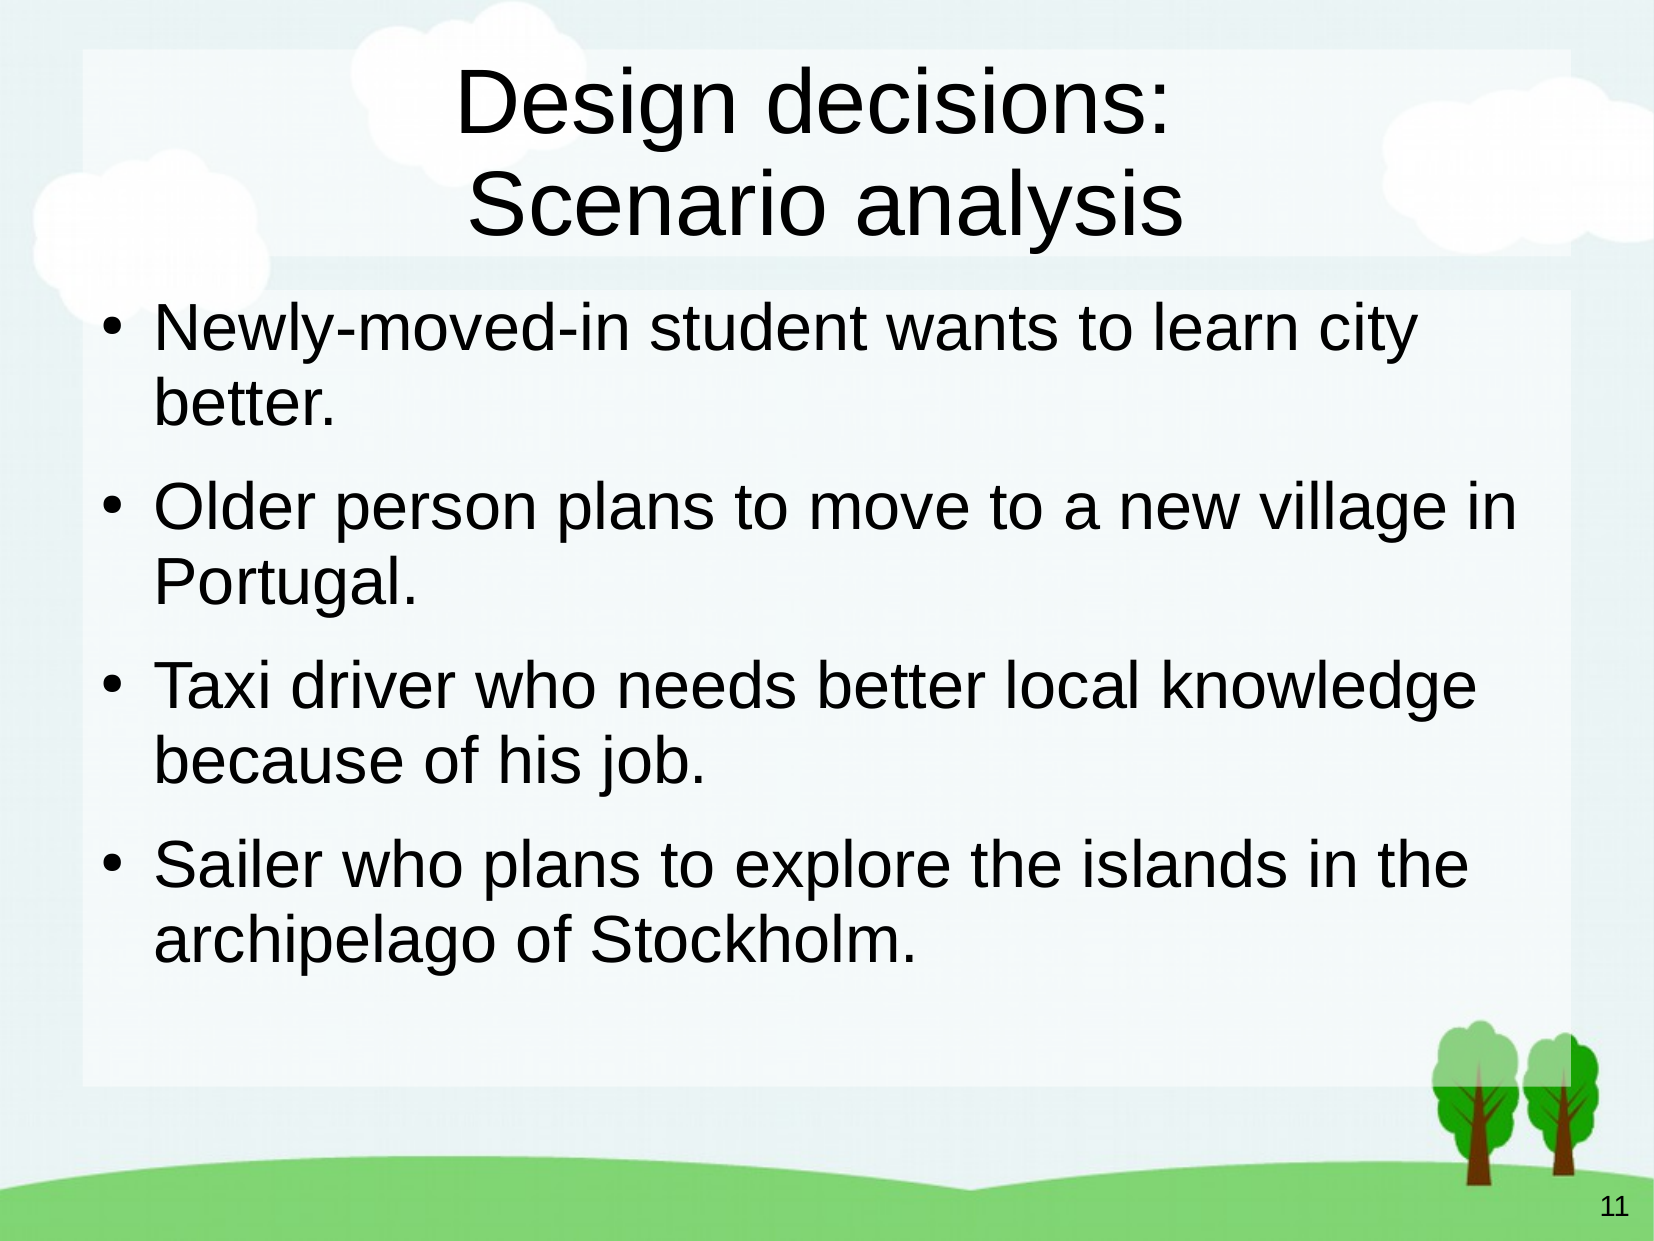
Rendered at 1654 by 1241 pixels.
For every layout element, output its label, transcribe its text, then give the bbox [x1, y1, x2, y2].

list Newly-moved-in student wants to learn city better. Older person plans to move to a new village in Portugal. Taxi driver who needs better local knowledge because of his job. Sailer who plans to explore the islands in the archipelago of Stockholm. [82, 290, 1571, 1087]
title Design decisions: Scenario analysis [82, 49, 1571, 257]
picture [0, 0, 1654, 1241]
